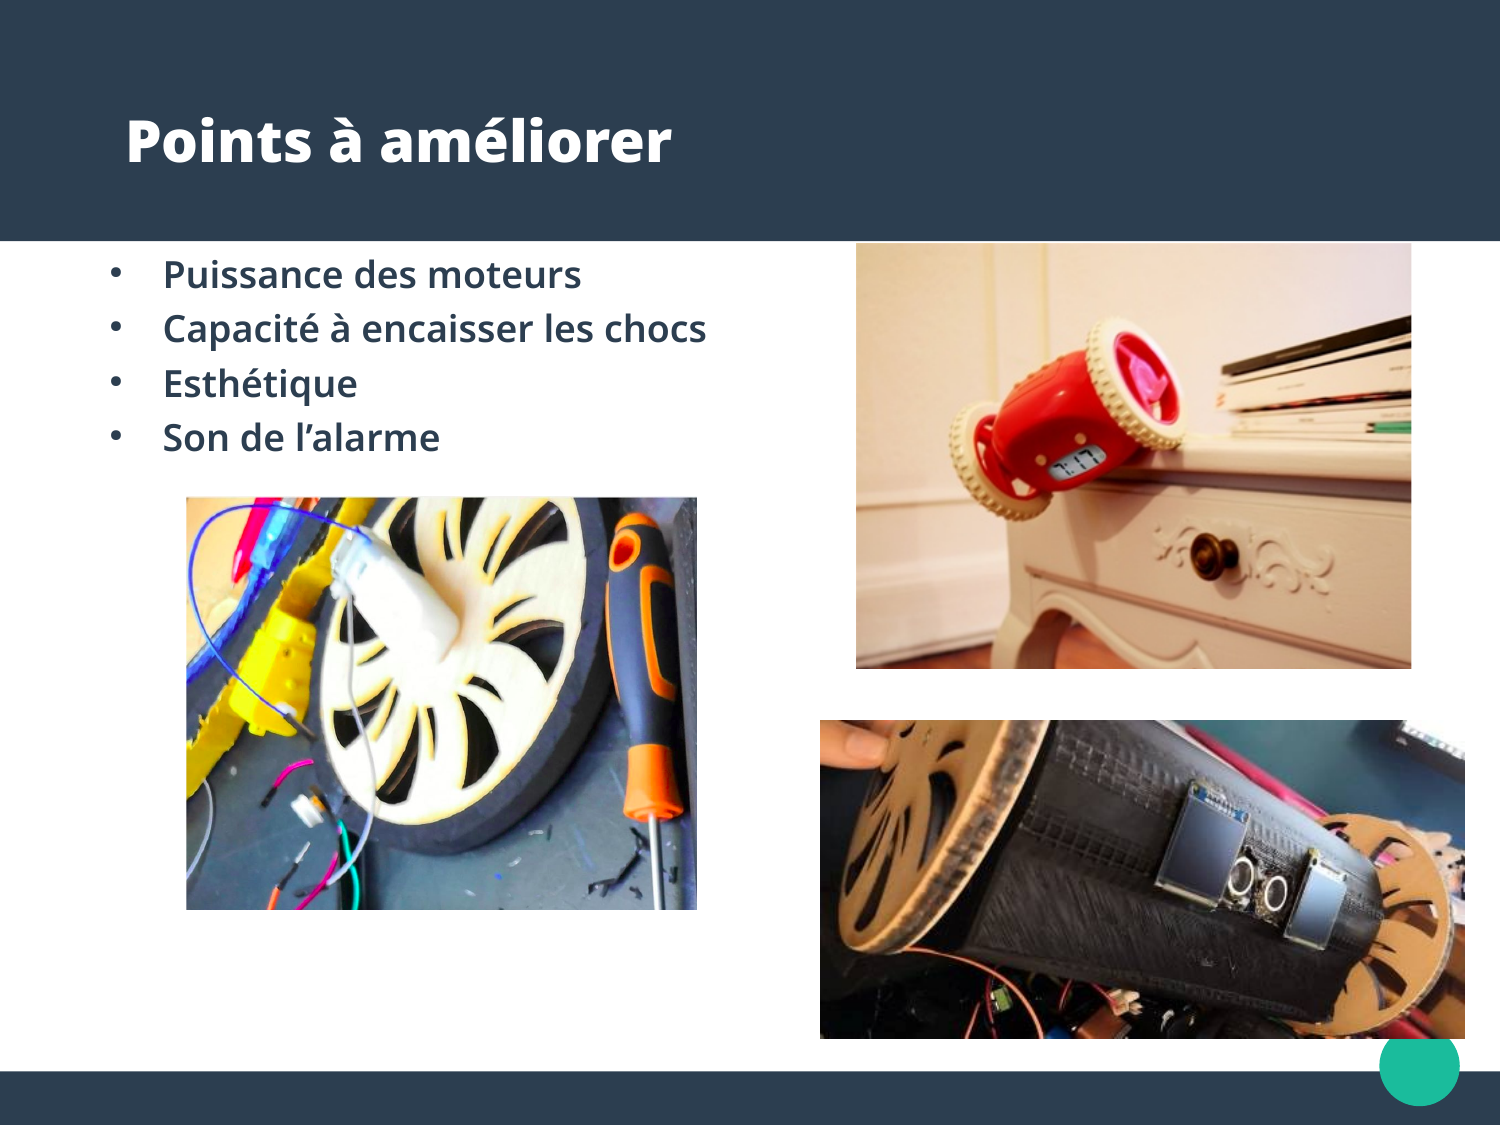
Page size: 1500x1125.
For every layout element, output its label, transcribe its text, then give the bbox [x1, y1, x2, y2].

picture [856, 243, 1412, 669]
picture [820, 720, 1465, 1039]
title Points à améliorer [75, 45, 1426, 233]
picture [186, 496, 697, 910]
list Puissance des moteurs Capacité à encaisser les chocs Esthétique Son de l’alarme [76, 243, 1427, 986]
